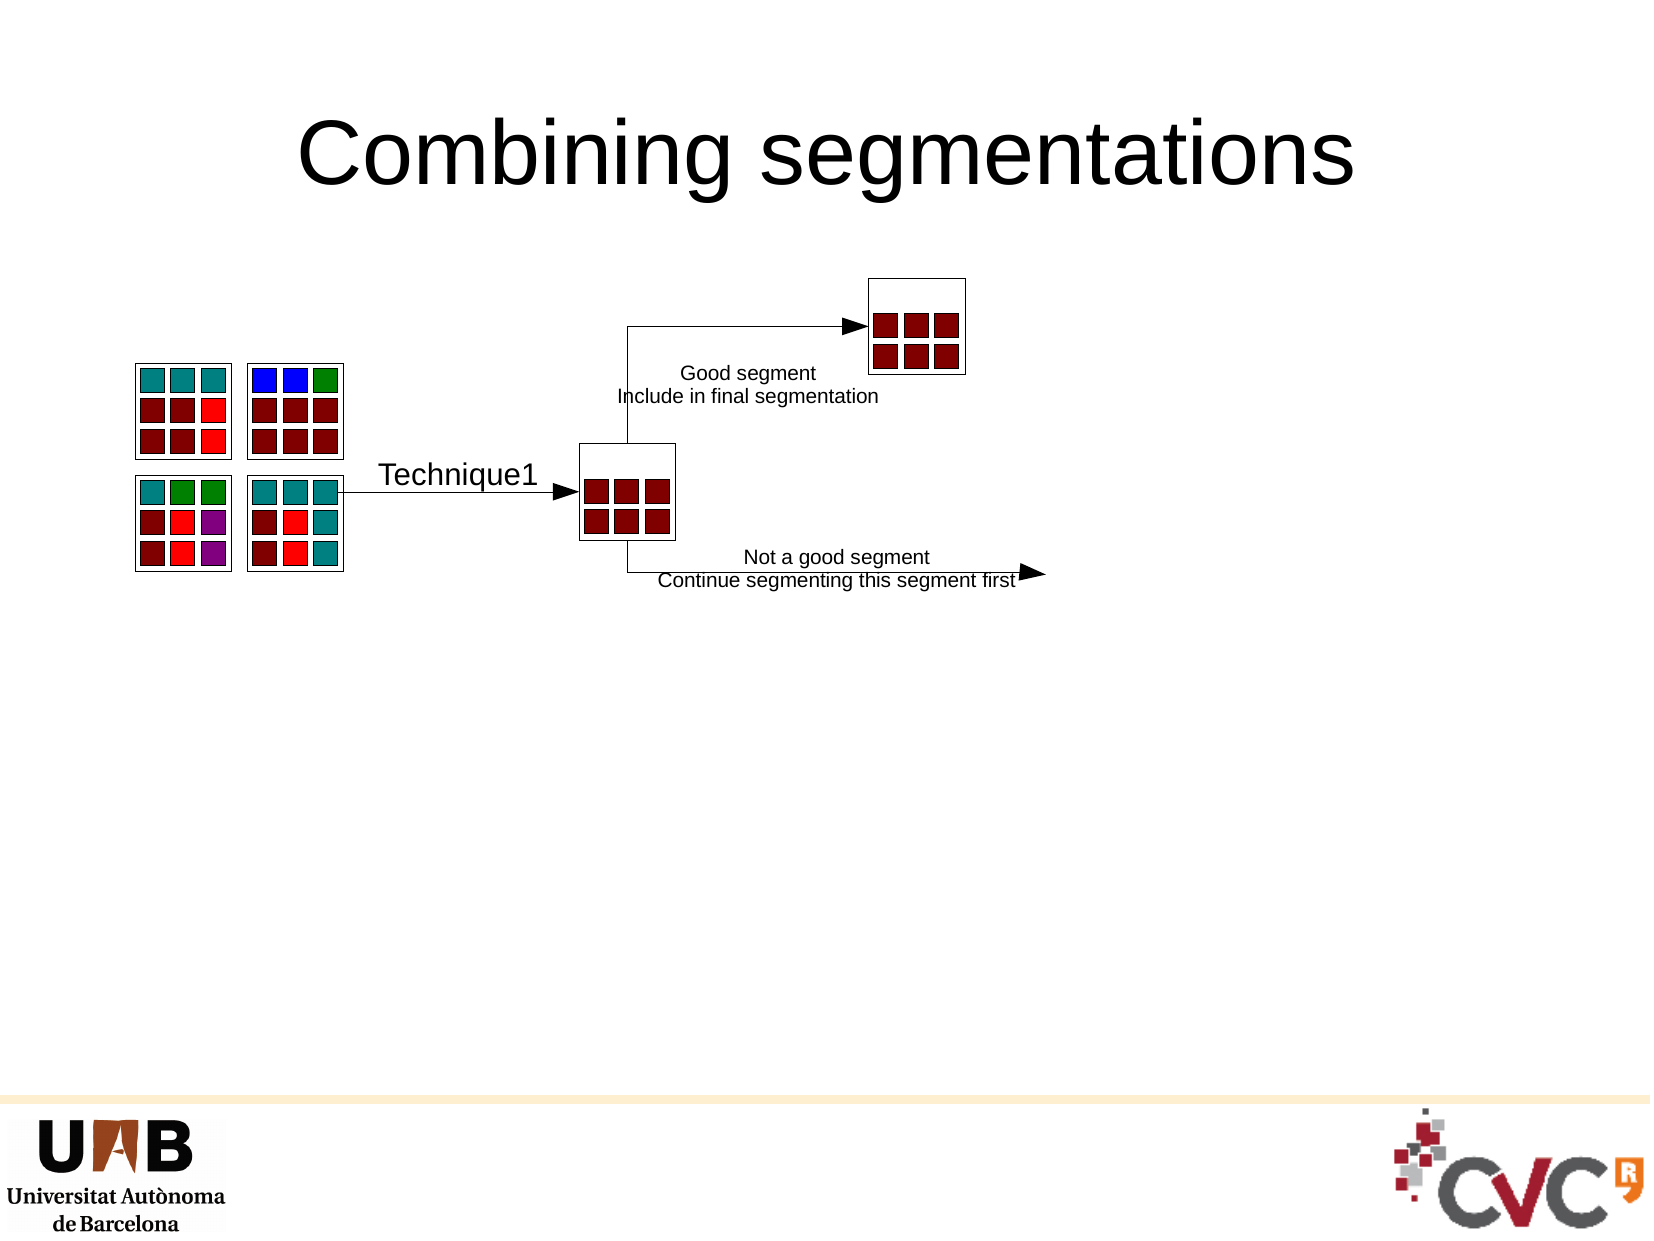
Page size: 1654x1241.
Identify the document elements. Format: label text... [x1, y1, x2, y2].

text_box [934, 313, 959, 338]
text_box [170, 368, 195, 393]
text_box [283, 541, 308, 566]
text_box [170, 510, 195, 535]
text_box [201, 429, 226, 454]
text_box [170, 398, 195, 423]
text_box [252, 510, 277, 535]
picture [7, 1119, 226, 1232]
text_box [614, 509, 639, 534]
text_box [283, 429, 308, 454]
text_box [201, 398, 226, 423]
text_box [252, 368, 277, 393]
text_box [873, 344, 898, 369]
text_box [313, 510, 338, 535]
text_box [584, 479, 609, 504]
text_box [584, 509, 609, 534]
text_box [170, 429, 195, 454]
text_box [934, 344, 959, 369]
text_box [283, 480, 308, 505]
text_box [201, 368, 226, 393]
text_box [140, 510, 165, 535]
title Combining segmentations [82, 56, 1571, 250]
text_box [252, 429, 277, 454]
text_box [201, 541, 226, 566]
text_box [252, 541, 277, 566]
text_box [201, 480, 226, 505]
text_box [283, 510, 308, 535]
text_box [140, 429, 165, 454]
text_box [283, 398, 308, 423]
text_box [252, 480, 277, 505]
text_box [140, 541, 165, 566]
text_box [614, 479, 639, 504]
text_box [201, 510, 226, 535]
text_box [313, 368, 338, 393]
text_box [904, 344, 929, 369]
text_box [904, 313, 929, 338]
text_box [313, 480, 338, 505]
text_box [170, 480, 195, 505]
text_box [140, 368, 165, 393]
text_box [873, 313, 898, 338]
text_box [252, 398, 277, 423]
text_box [313, 541, 338, 566]
text_box [645, 479, 670, 504]
text_box [170, 541, 195, 566]
text_box [645, 509, 670, 534]
text_box [140, 398, 165, 423]
picture [1393, 1107, 1650, 1235]
text_box [313, 429, 338, 454]
text_box [313, 398, 338, 423]
text_box [283, 368, 308, 393]
text_box [140, 480, 165, 505]
